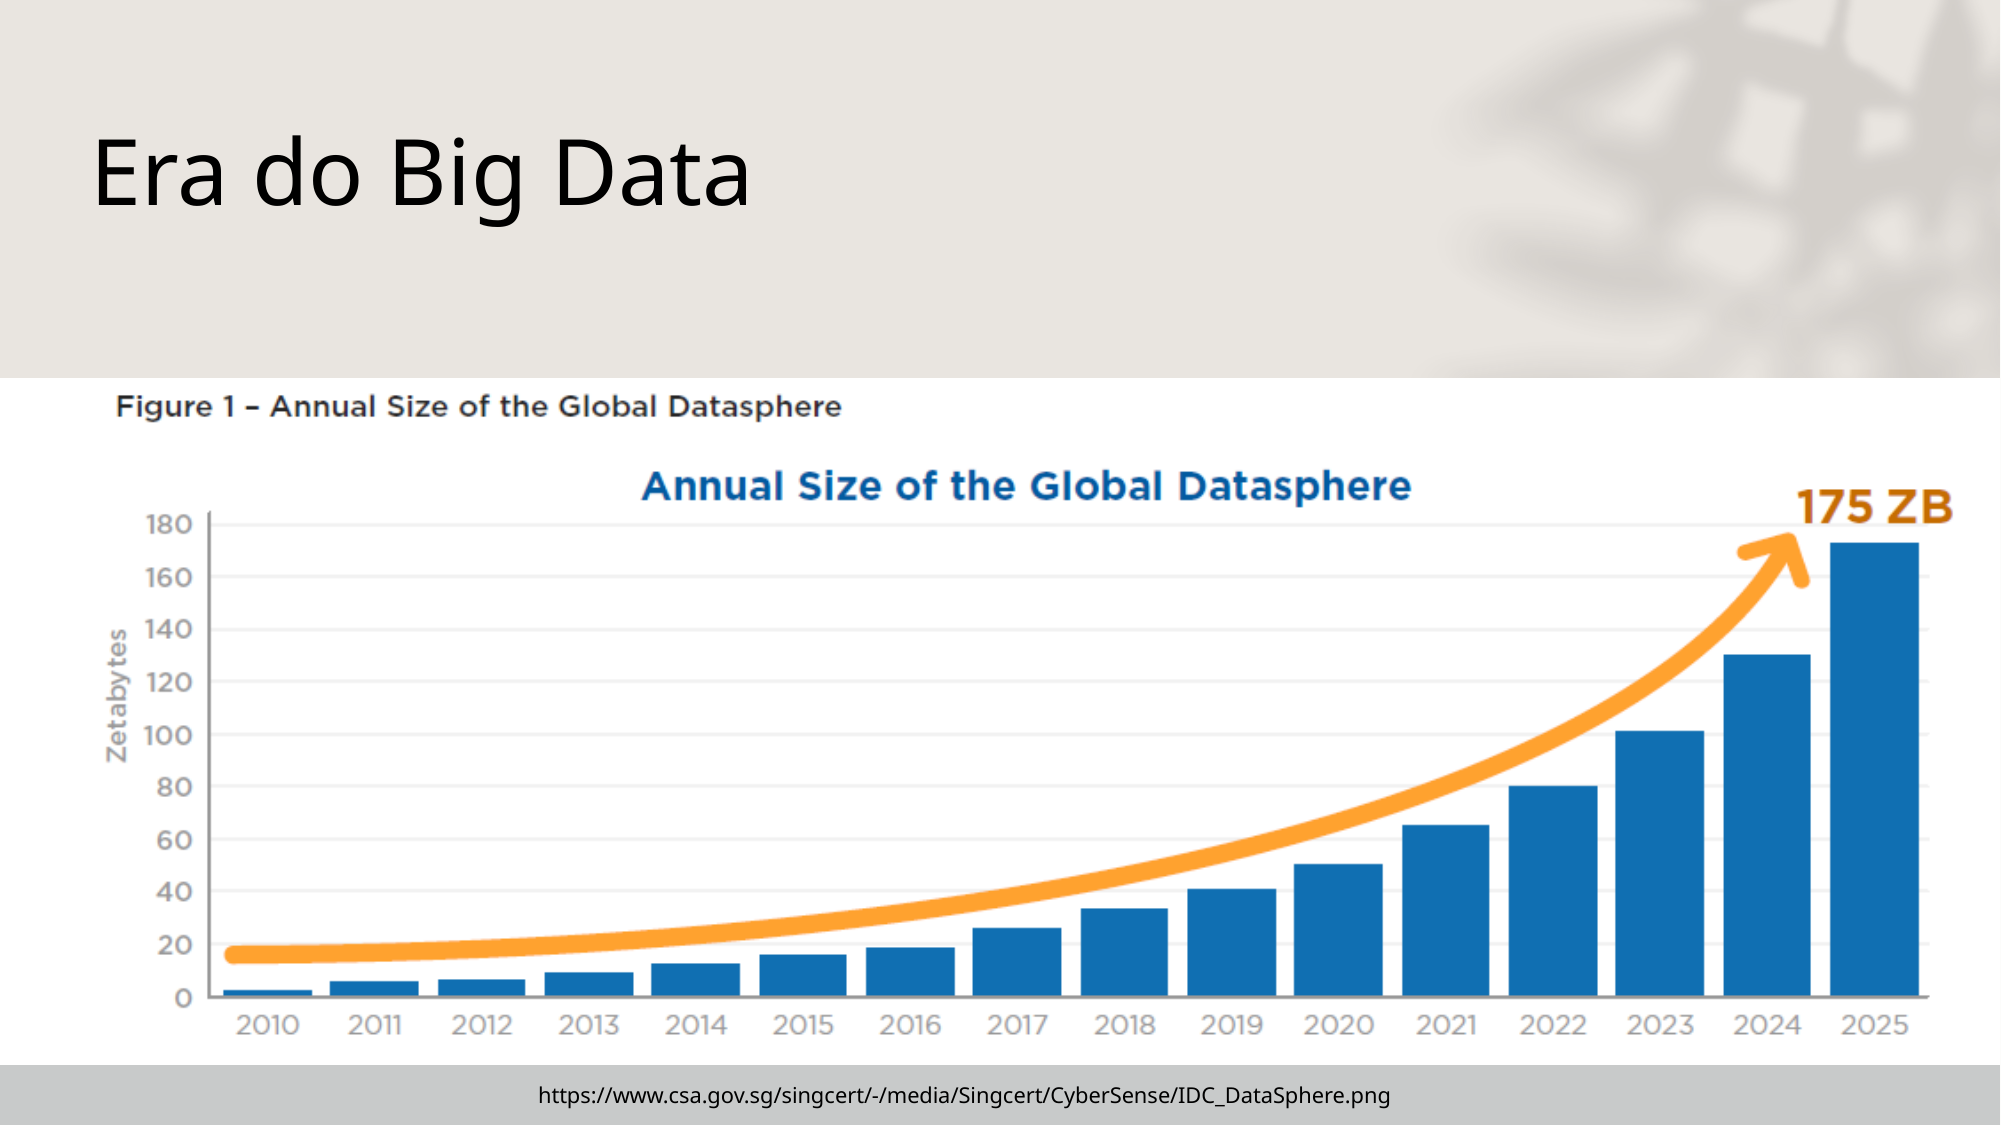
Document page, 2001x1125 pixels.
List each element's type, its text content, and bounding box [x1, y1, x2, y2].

text_box [0, 1066, 2000, 1125]
text_box https://www.csa.gov.sg/singcert/-/media/Singcert/CyberSense/IDC_DataSphere.png [523, 1074, 1415, 1116]
picture [0, 378, 2000, 1066]
title Era do Big Data [75, 60, 1863, 278]
